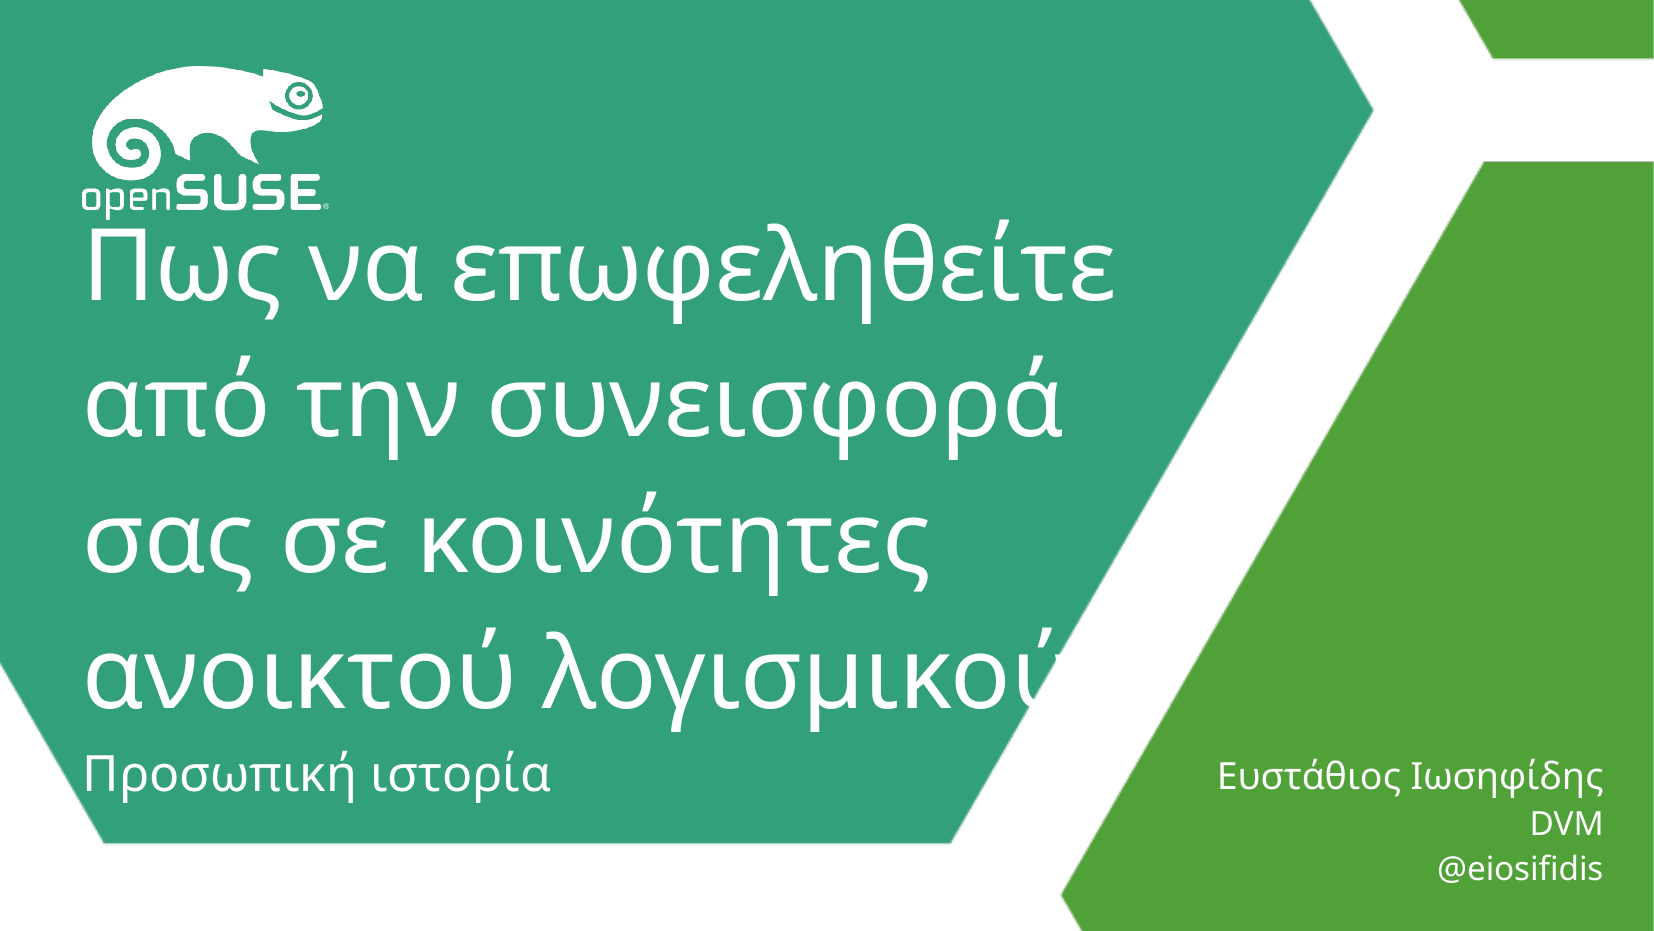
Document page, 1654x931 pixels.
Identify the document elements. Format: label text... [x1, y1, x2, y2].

picture [232, 783, 241, 788]
picture [157, 783, 171, 788]
picture [480, 783, 494, 788]
picture [395, 783, 409, 788]
title Πως να επωφεληθείτε από την συνεισφορά σας σε κοινότητες ανοικτού λογισμικού Προσωπική ιστορία [82, 216, 1218, 783]
picture [0, 0, 1654, 931]
subtitle Ευστάθιος Ιωσηφίδης DVM @eiosifidis [1177, 686, 1604, 931]
picture [187, 783, 201, 788]
picture [450, 783, 464, 788]
picture [218, 783, 227, 788]
picture [127, 783, 141, 788]
picture [528, 783, 541, 788]
